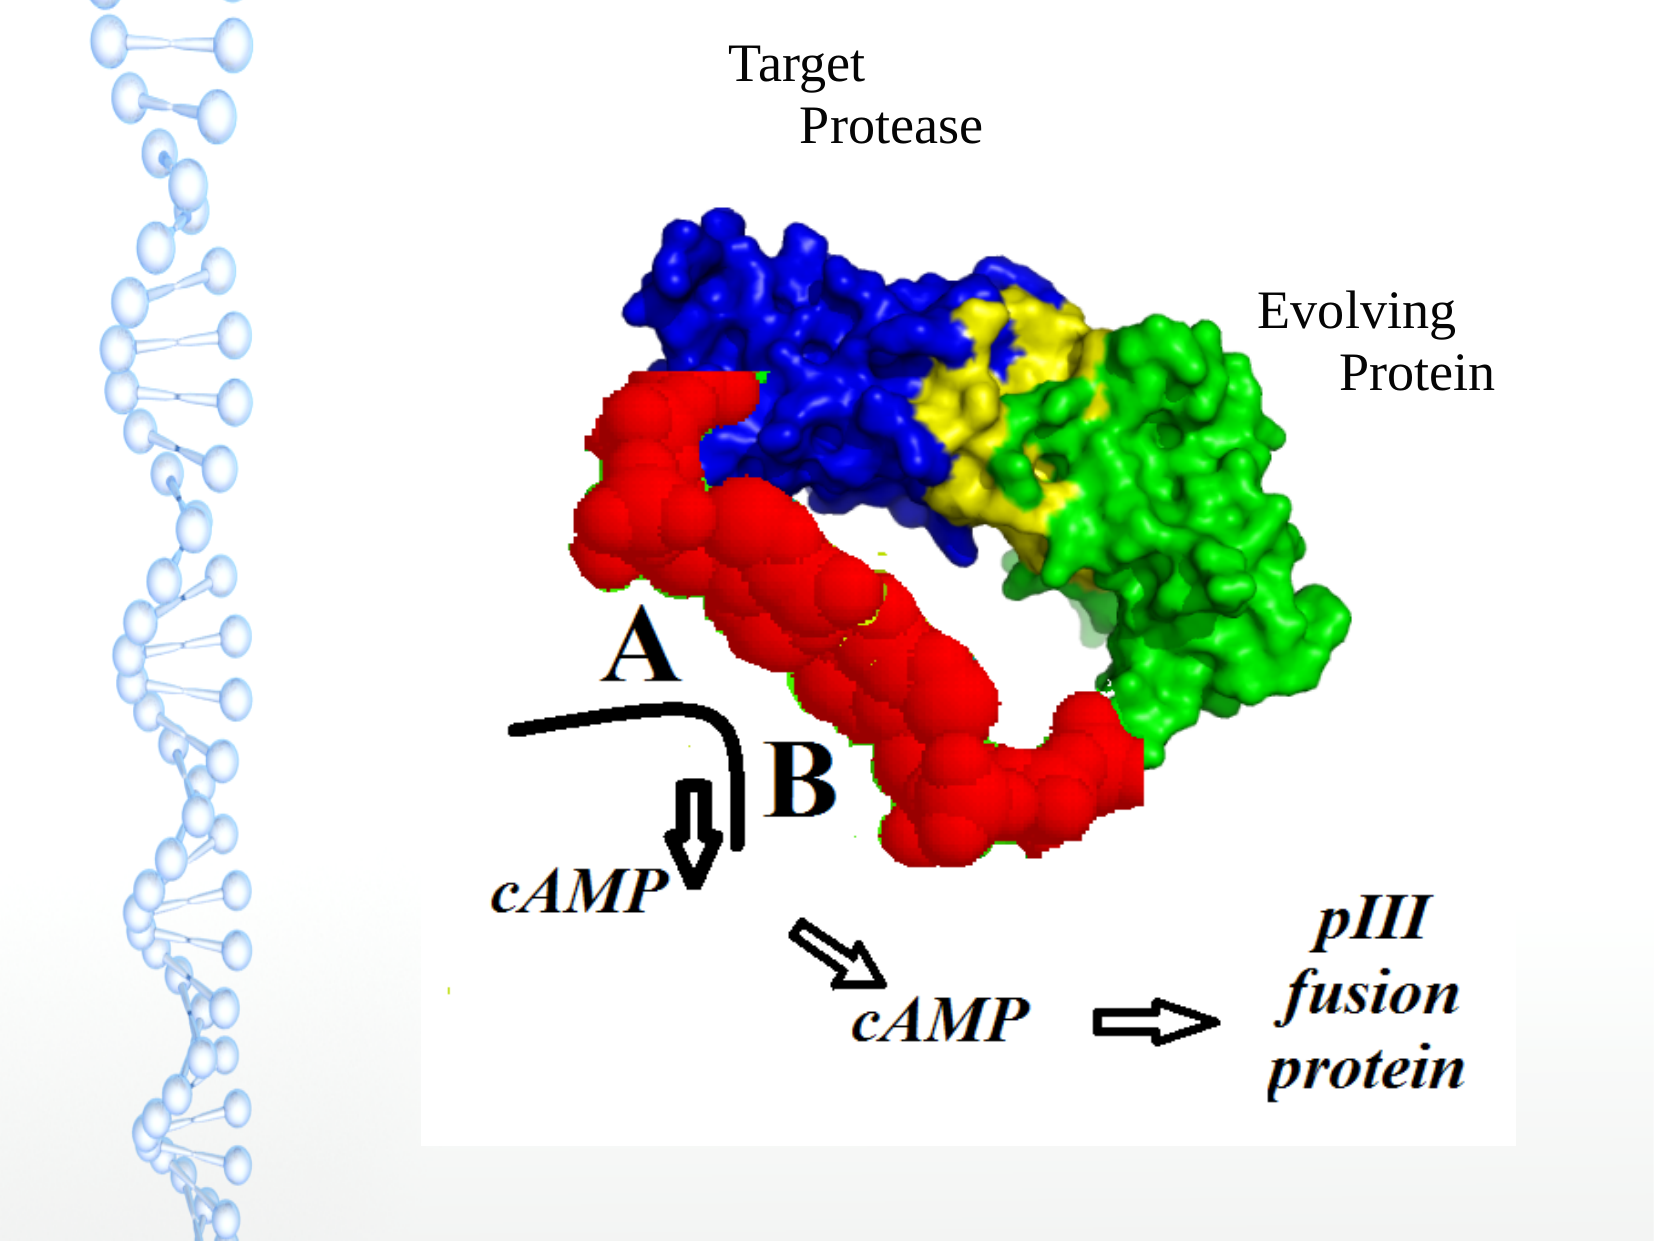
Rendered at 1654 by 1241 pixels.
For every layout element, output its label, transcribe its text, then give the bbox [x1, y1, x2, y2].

title Target Protease Evolving Protein [435, 120, 1606, 316]
picture [0, 0, 1654, 1241]
